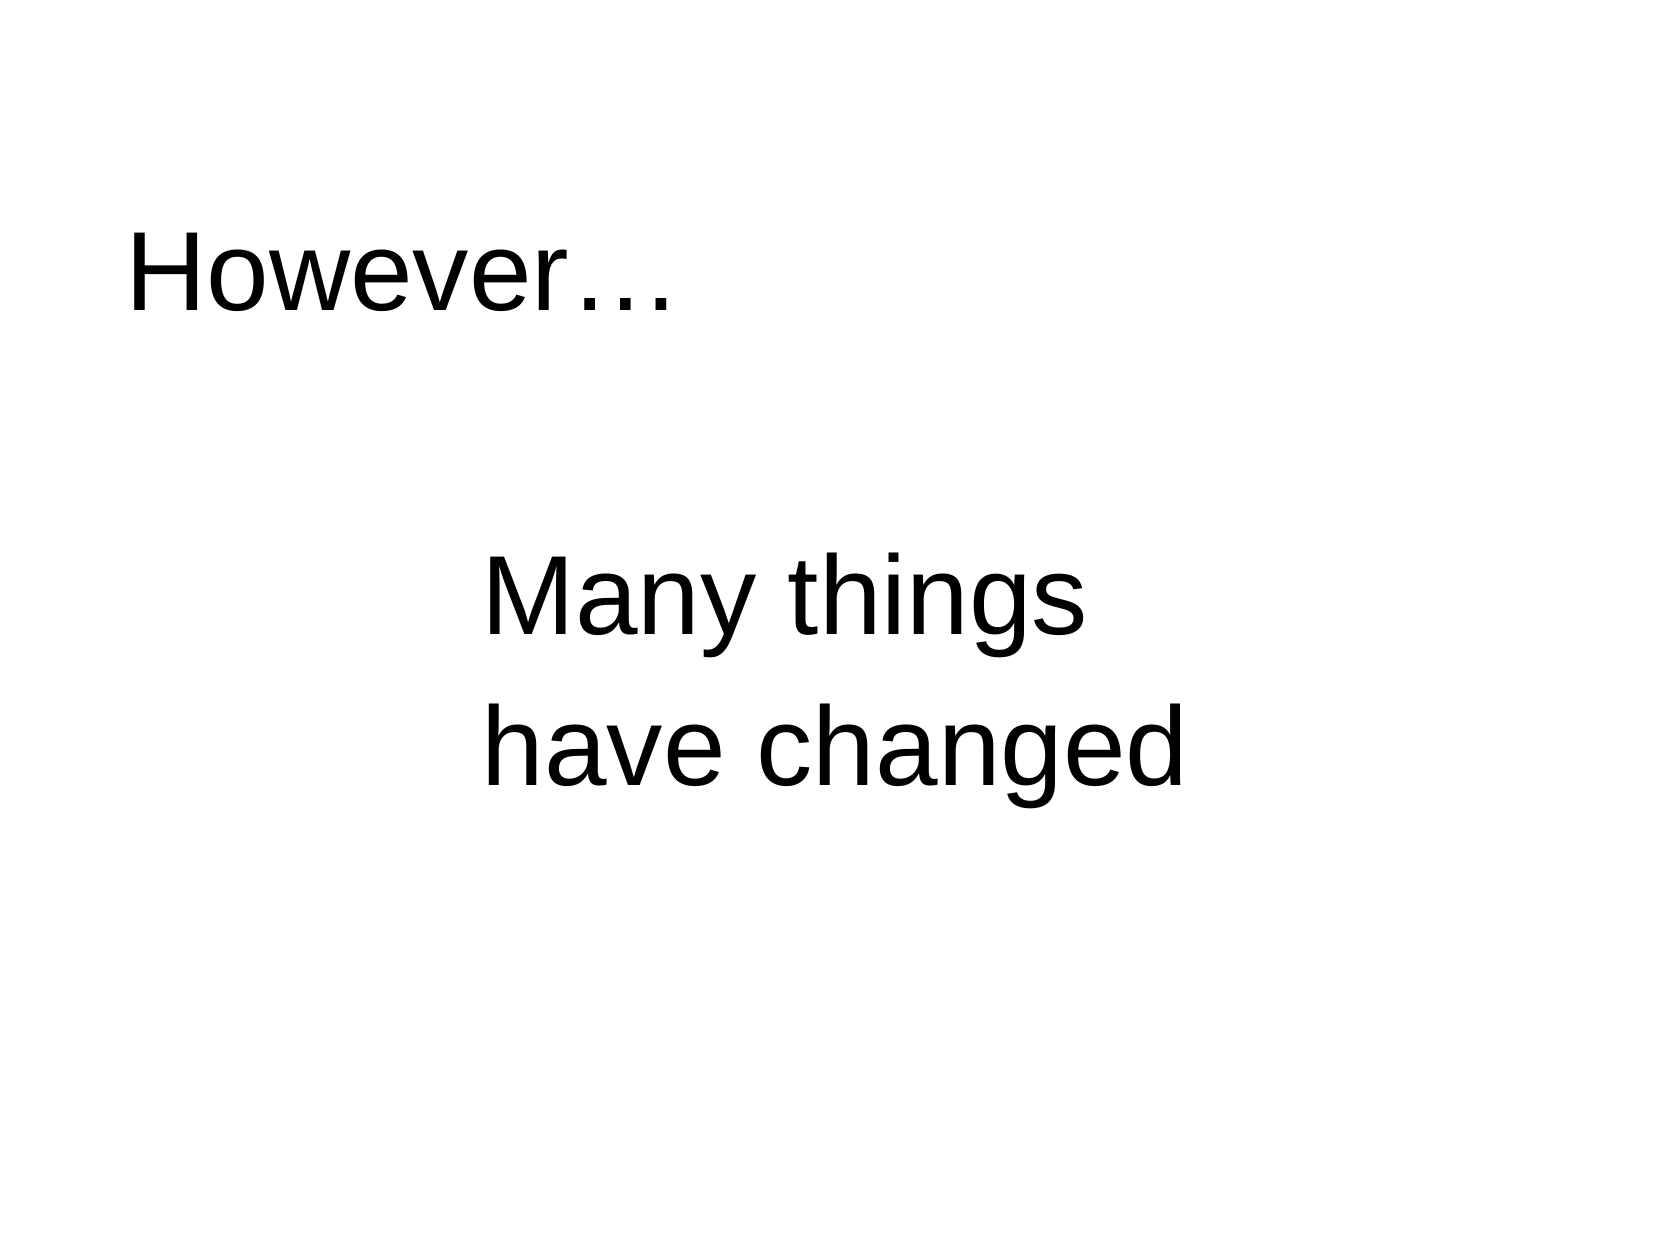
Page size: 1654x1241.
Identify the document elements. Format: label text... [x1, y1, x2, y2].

text_box Many things have changed [466, 431, 1418, 886]
title However… [110, 114, 1516, 404]
